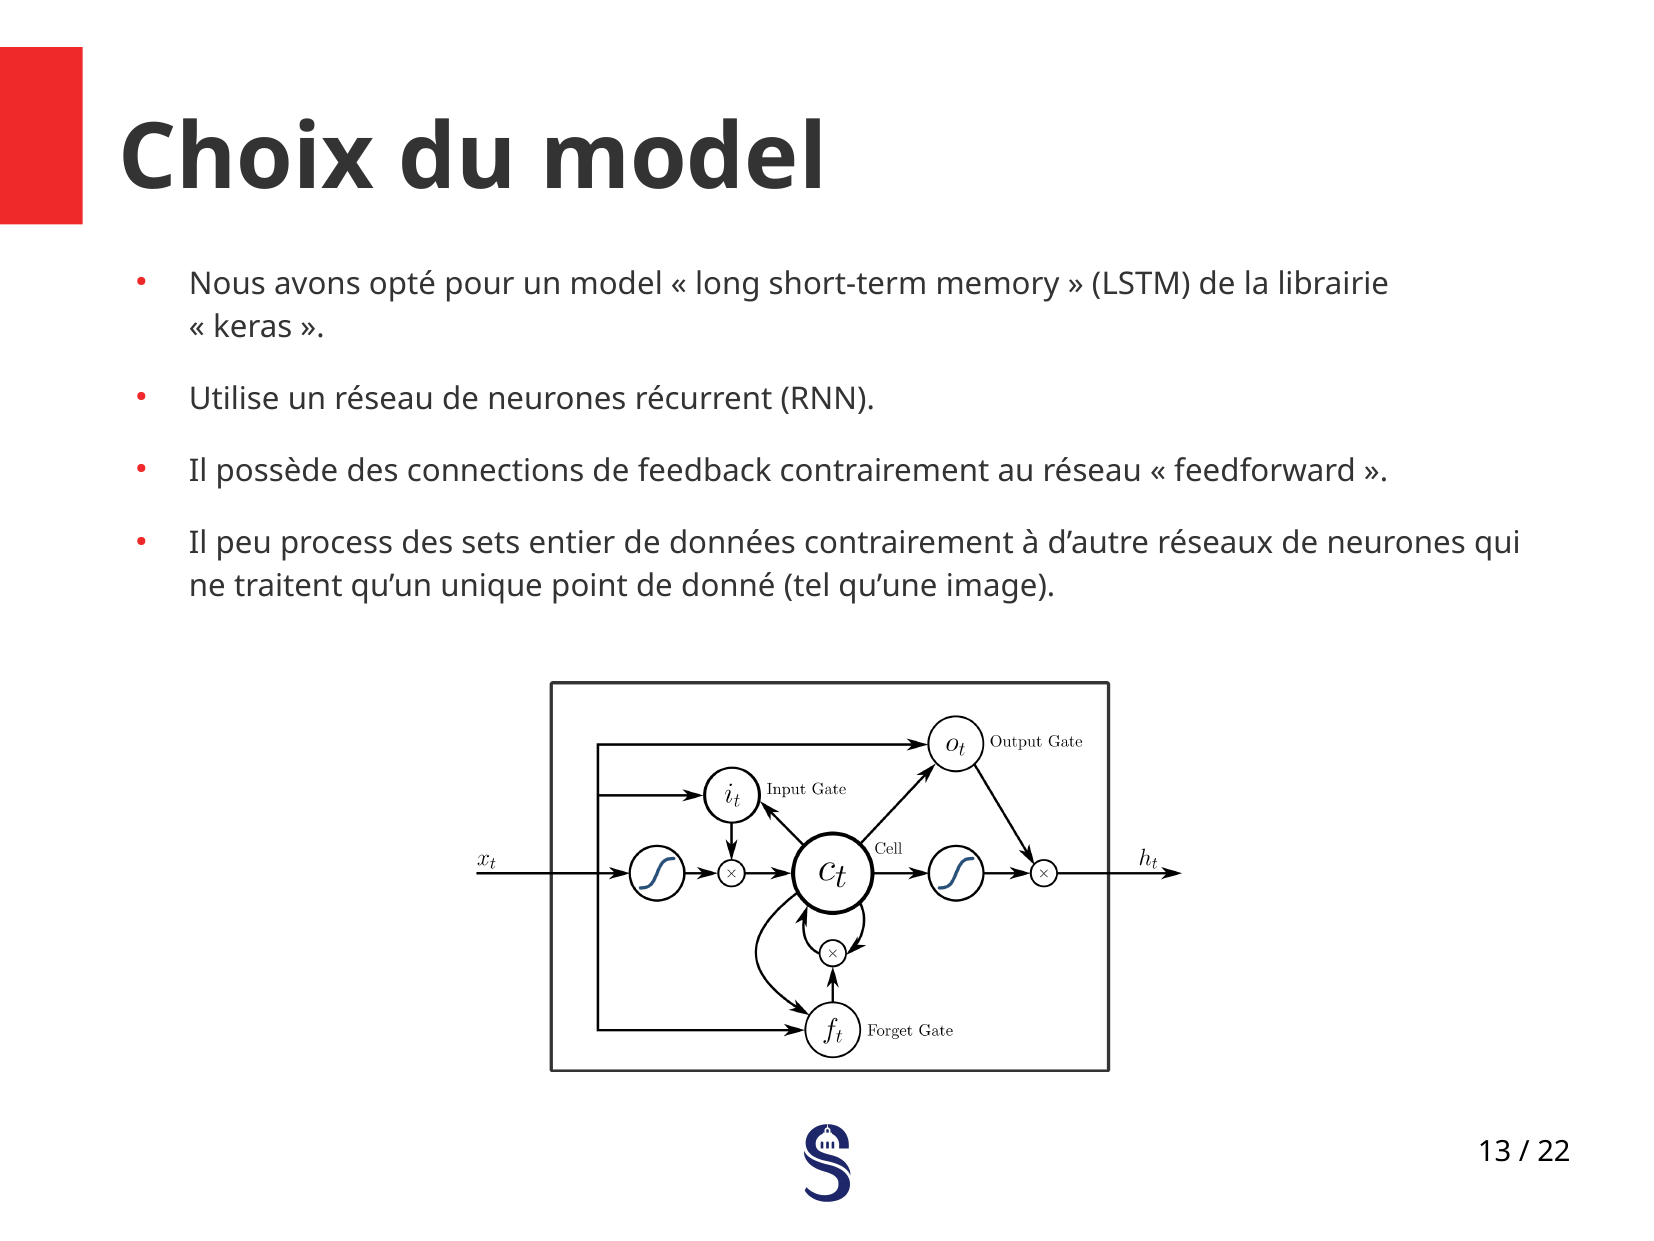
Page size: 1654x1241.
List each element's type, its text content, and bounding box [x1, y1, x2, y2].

picture [785, 1121, 869, 1205]
title Choix du model [118, 49, 1571, 257]
picture [471, 681, 1182, 1072]
list Nous avons opté pour un model « long short-term memory » (LSTM) de la librairie « keras ». Utilise un réseau de neurones récurrent (RNN). Il possède des connections de feedback contrairement au réseau « feedforward ». Il peu process des sets entier de données contrairement à d’autre réseaux de neurones qui ne traitent qu’un unique point de donné (tel qu’une image). [118, 261, 1536, 981]
